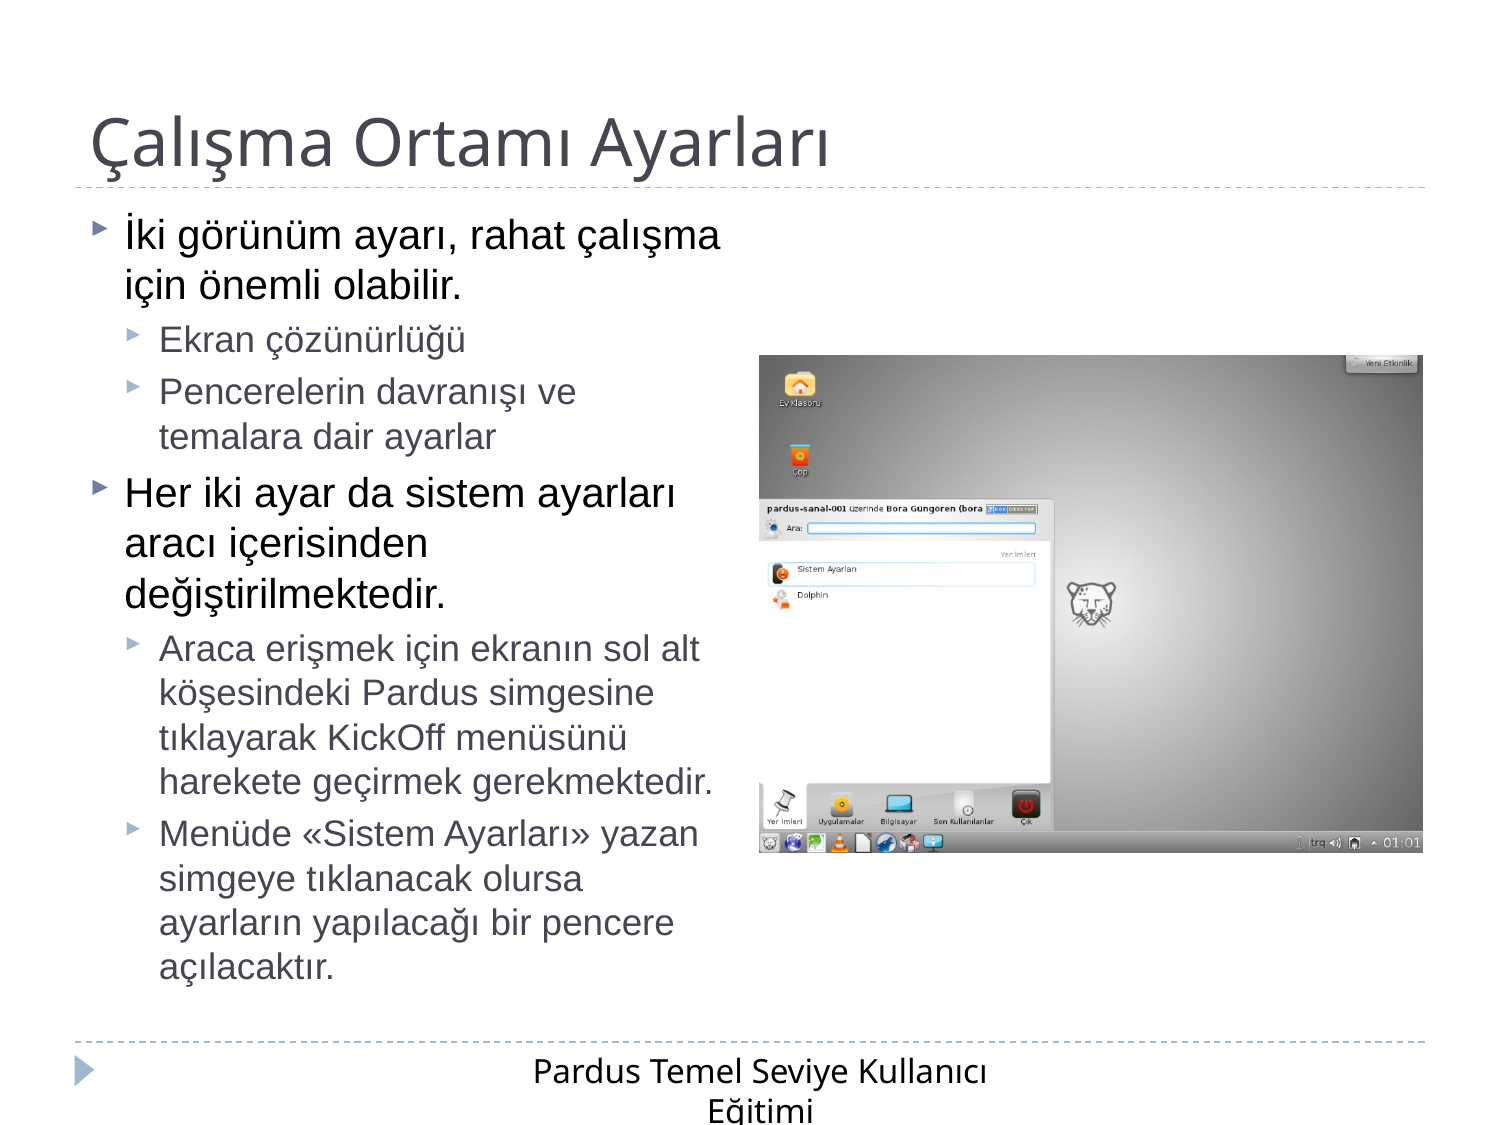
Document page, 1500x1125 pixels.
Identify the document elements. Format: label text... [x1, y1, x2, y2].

title Çalışma Ortamı Ayarları [75, 37, 1425, 188]
picture [759, 355, 1423, 853]
list İki görünüm ayarı, rahat çalışma için önemli olabilir. Ekran çözünürlüğü Pencerelerin davranışı ve temalara dair ayarlar Her iki ayar da sistem ayarları aracı içerisinden değiştirilmektedir. Araca erişmek için ekranın sol alt köşesindeki Pardus simgesine tıklayarak KickOff menüsünü harekete geçirmek gerekmektedir. Menüde «Sistem Ayarları» yazan simgeye tıklanacak olursa ayarların yapılacağı bir pencere açılacaktır. [75, 200, 738, 1010]
